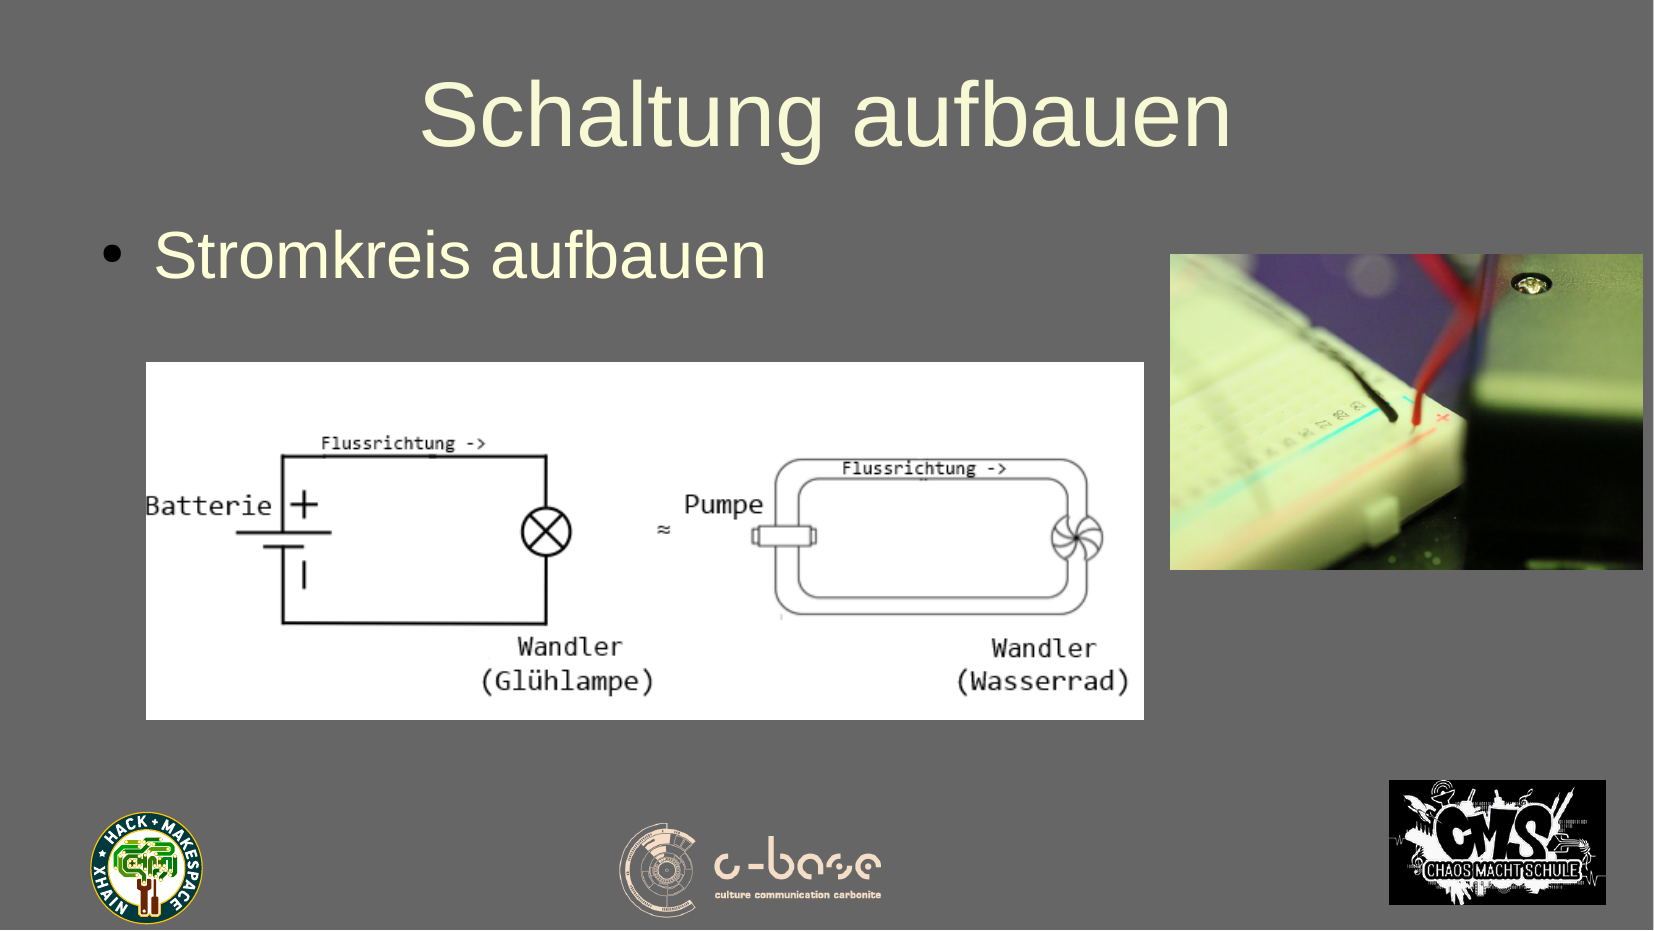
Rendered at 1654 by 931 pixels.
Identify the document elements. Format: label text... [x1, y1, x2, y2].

picture [609, 809, 897, 931]
list Stromkreis aufbauen [82, 217, 1571, 758]
picture [1170, 254, 1643, 571]
picture [1389, 780, 1606, 905]
title Schaltung aufbauen [82, 37, 1571, 193]
picture [146, 362, 1144, 721]
